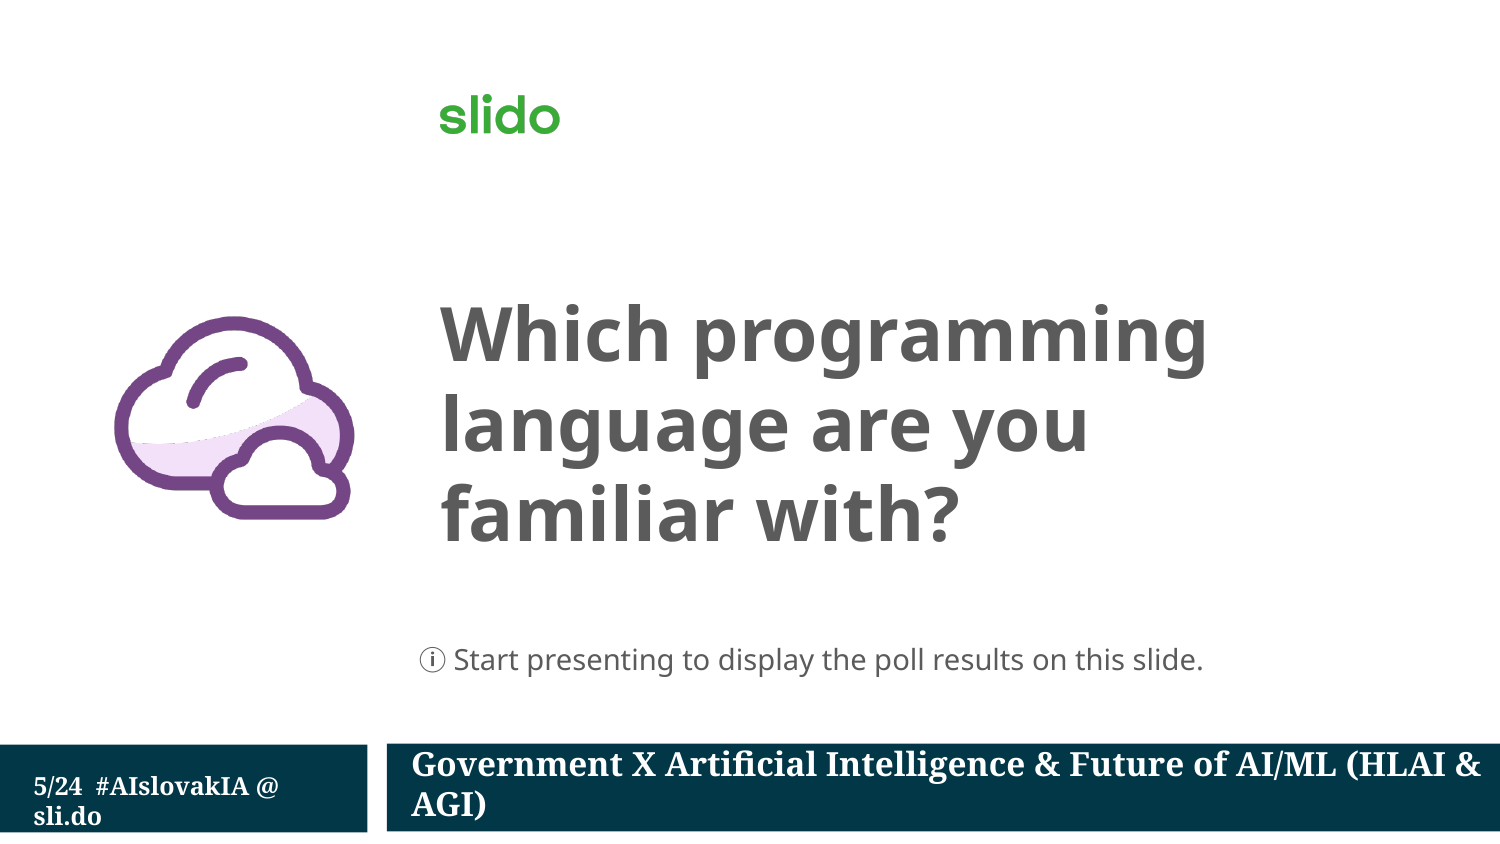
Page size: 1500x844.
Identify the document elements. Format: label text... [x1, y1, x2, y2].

text_box Which programming language are you familiar with? [425, 316, 1417, 528]
text_box Government X Artificial Intelligence & Future of AI/ML (HLAI & AGI) [400, 740, 1500, 826]
picture [83, 271, 384, 572]
text_box 5/24 #AIslovakIA @ sli.do [22, 764, 362, 808]
picture [428, 83, 572, 147]
text_box ⓘ Start presenting to display the poll results on this slide. [404, 627, 1438, 690]
